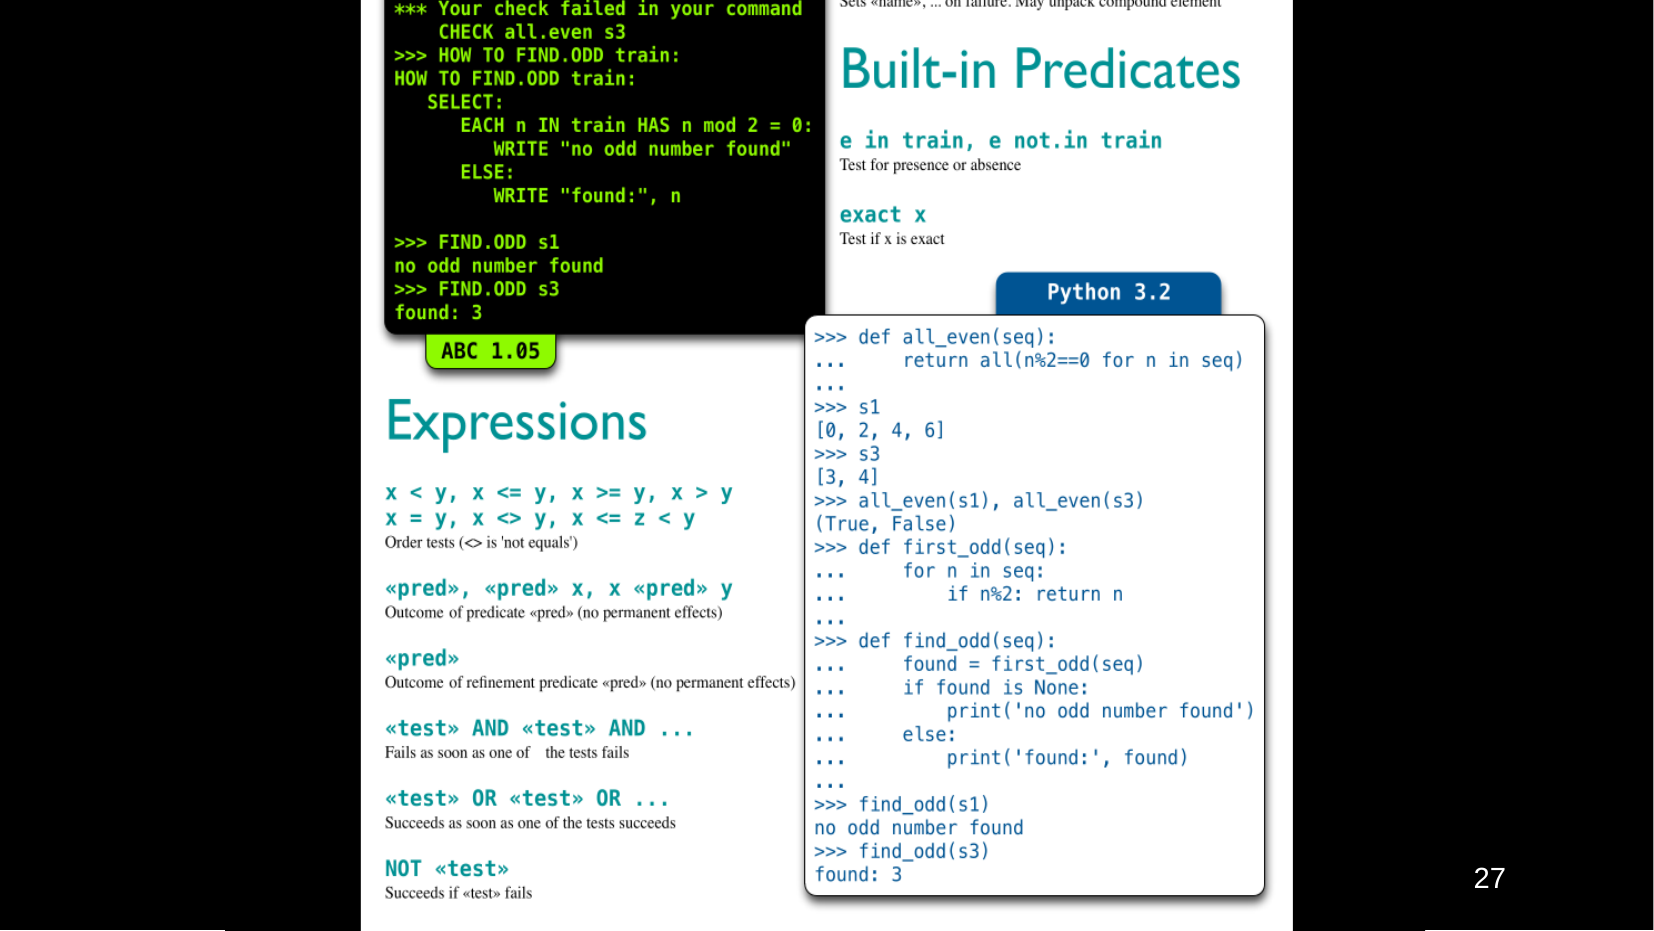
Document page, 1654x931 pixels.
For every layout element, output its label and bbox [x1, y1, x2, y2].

picture [225, 0, 1426, 931]
